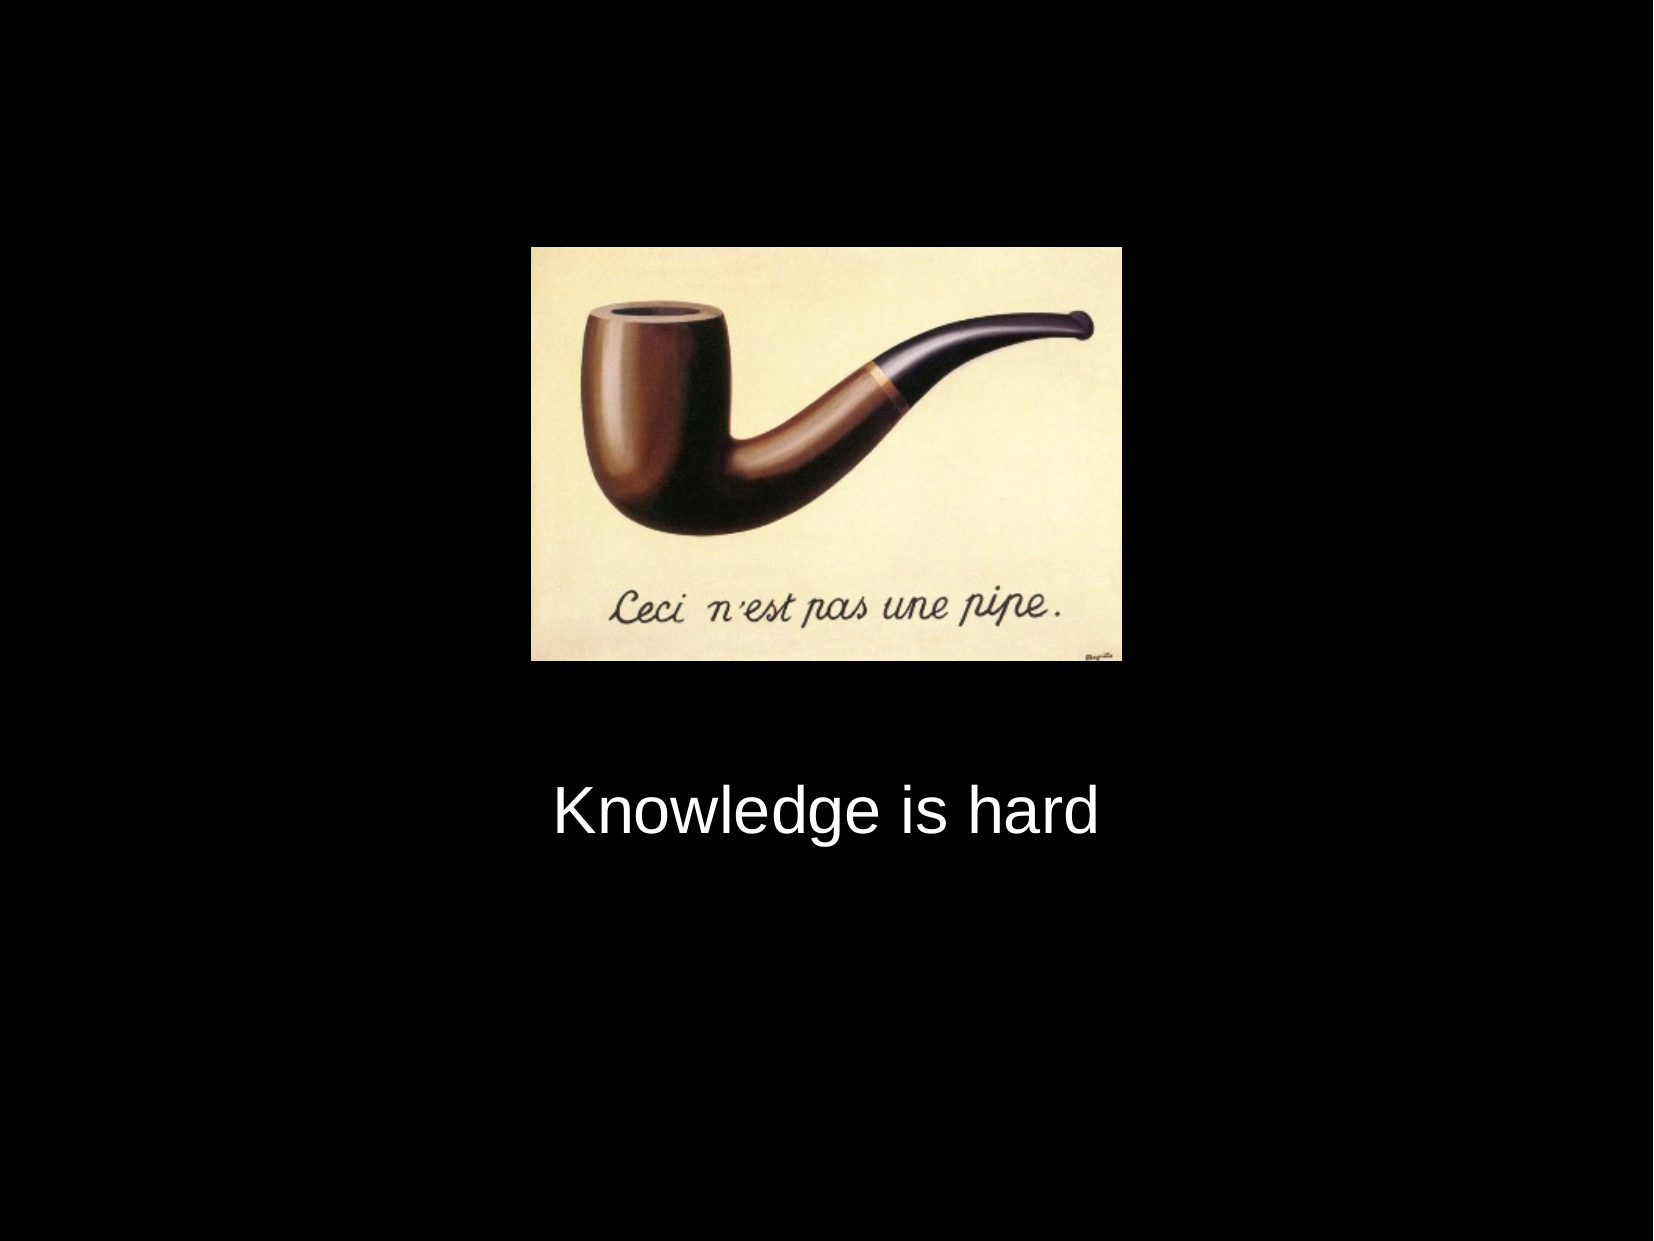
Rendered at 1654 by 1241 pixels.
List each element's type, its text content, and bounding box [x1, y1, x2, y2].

picture [531, 247, 1122, 661]
subtitle Knowledge is hard [82, 330, 1571, 1241]
